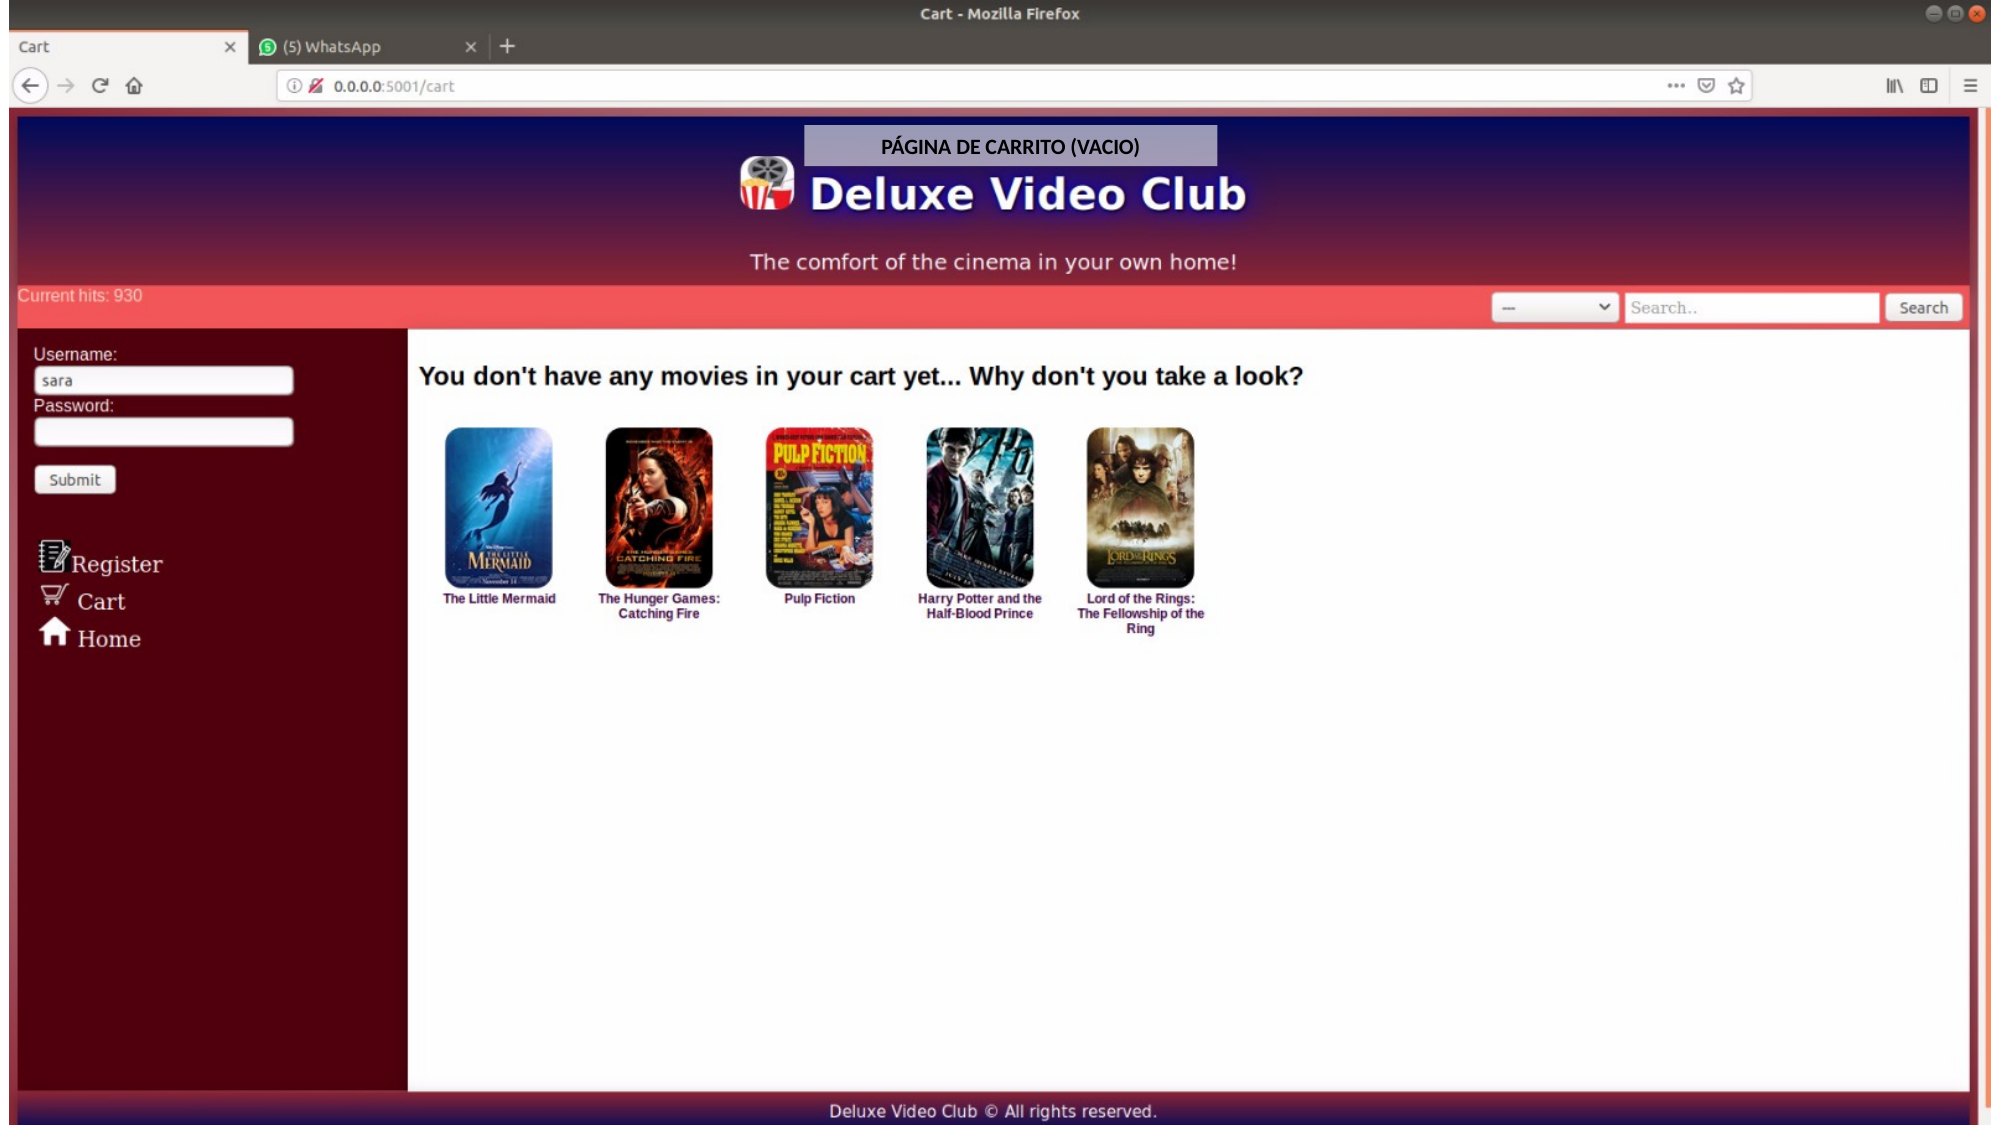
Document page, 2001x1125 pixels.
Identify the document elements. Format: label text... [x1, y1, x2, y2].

picture [9, 0, 1991, 1125]
text_box PÁGINA DE CARRITO (VACIO) [804, 125, 1218, 167]
